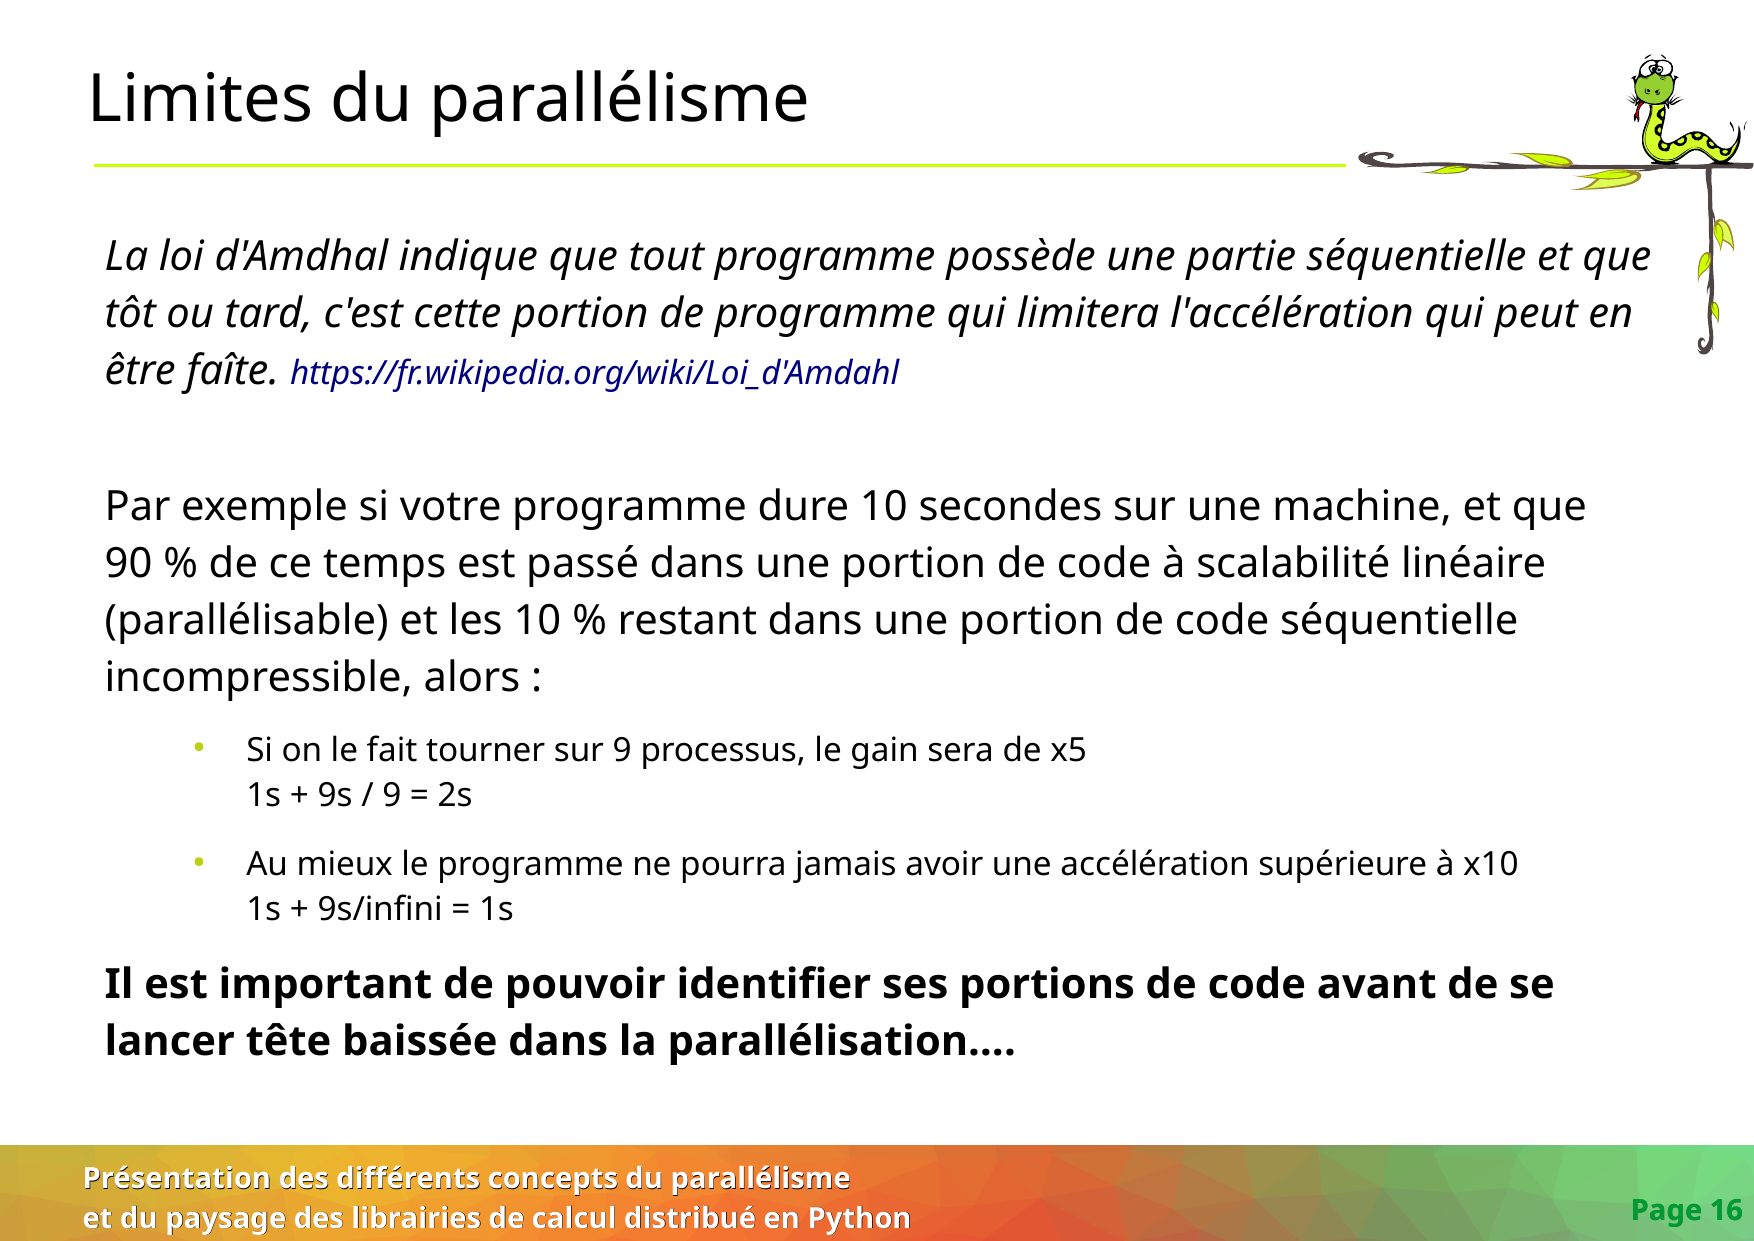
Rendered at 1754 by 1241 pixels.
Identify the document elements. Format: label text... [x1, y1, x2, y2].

title Limites du parallélisme [87, 31, 1667, 160]
picture [0, 1145, 1754, 1241]
list La loi d'Amdhal indique que tout programme possède une partie séquentielle et que tôt ou tard, c'est cette portion de programme qui limitera l'accélération qui peut en être faîte. https://fr.wikipedia.org/wiki/Loi_d'Amdahl Par exemple si votre programme dure 10 secondes sur une machine, et que 90 % de ce temps est passé dans une portion de code à scalabilité linéaire (parallélisable) et les 10 % restant dans une portion de code séquentielle incompressible, alors : Si on le fait tourner sur 9 processus, le gain sera de x5 1s + 9s / 9 = 2s Au mieux le programme ne pourra jamais avoir une accélération supérieure à x10 1s + 9s/infini = 1s Il est important de pouvoir identifier ses portions de code avant de se lancer tête baissée dans la parallélisation…. [104, 225, 1684, 1102]
